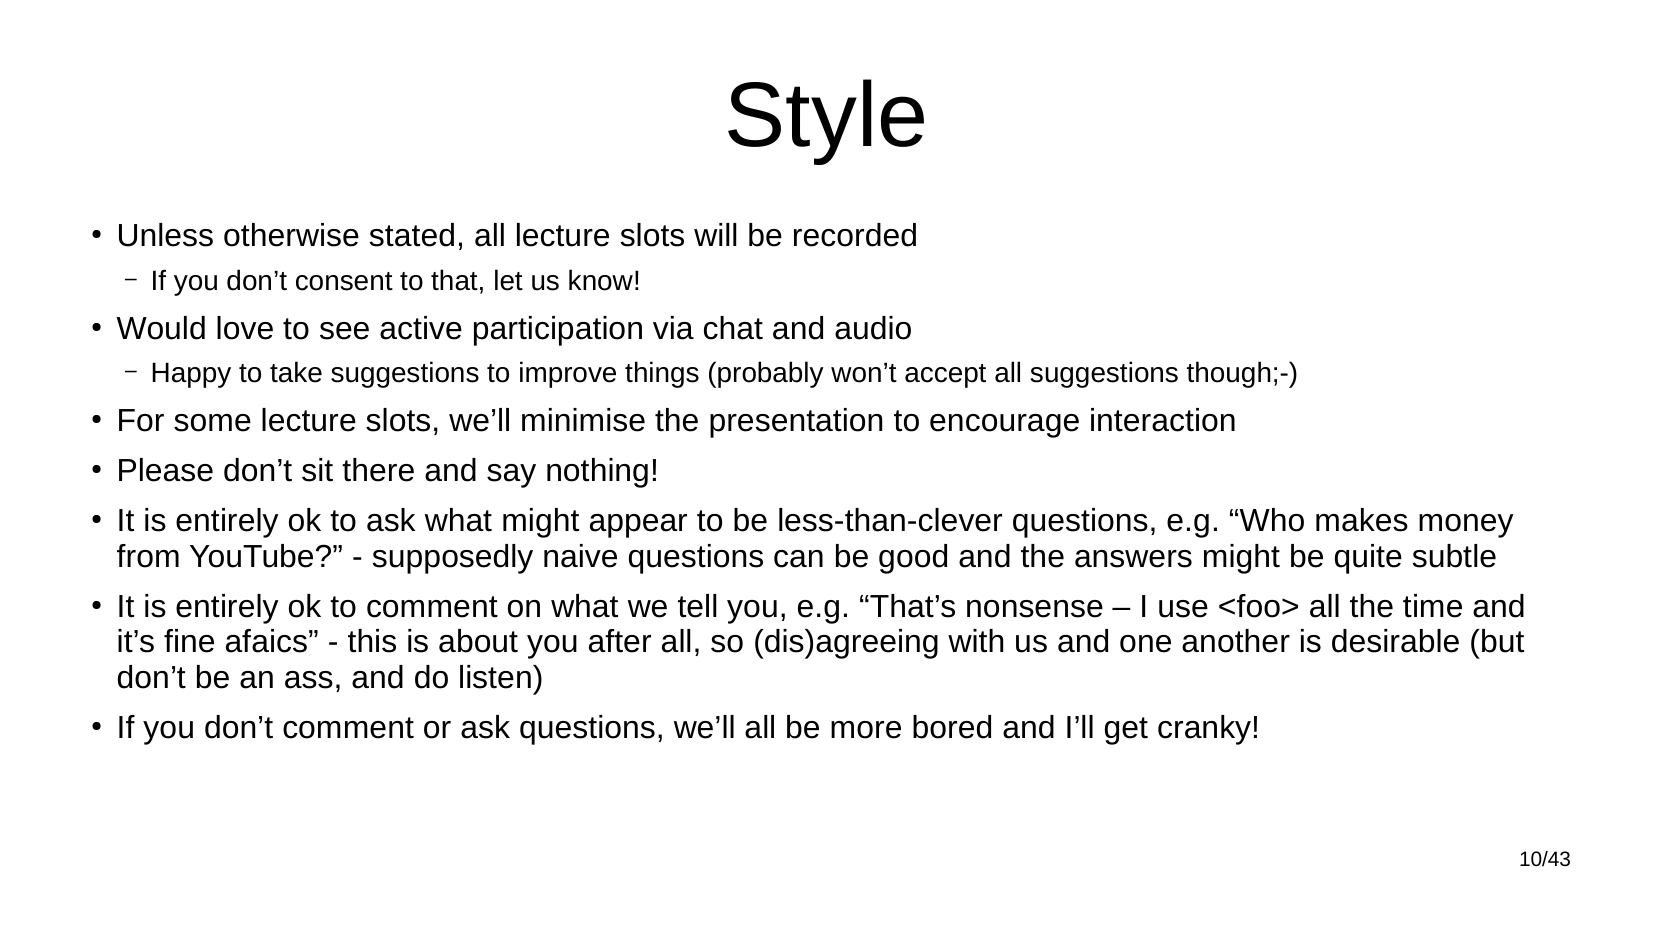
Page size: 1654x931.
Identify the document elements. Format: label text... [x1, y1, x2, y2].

title Style [82, 37, 1571, 193]
list Unless otherwise stated, all lecture slots will be recorded If you don’t consent to that, let us know! Would love to see active participation via chat and audio Happy to take suggestions to improve things (probably won’t accept all suggestions though;-) For some lecture slots, we’ll minimise the presentation to encourage interaction Please don’t sit there and say nothing! It is entirely ok to ask what might appear to be less-than-clever questions, e.g. “Who makes money from YouTube?” - supposedly naive questions can be good and the answers might be quite subtle It is entirely ok to comment on what we tell you, e.g. “That’s nonsense – I use <foo> all the time and it’s fine afaics” - this is about you after all, so (dis)agreeing with us and one another is desirable (but don’t be an ass, and do listen) If you don’t comment or ask questions, we’ll all be more bored and I’ll get cranky! [82, 217, 1571, 758]
